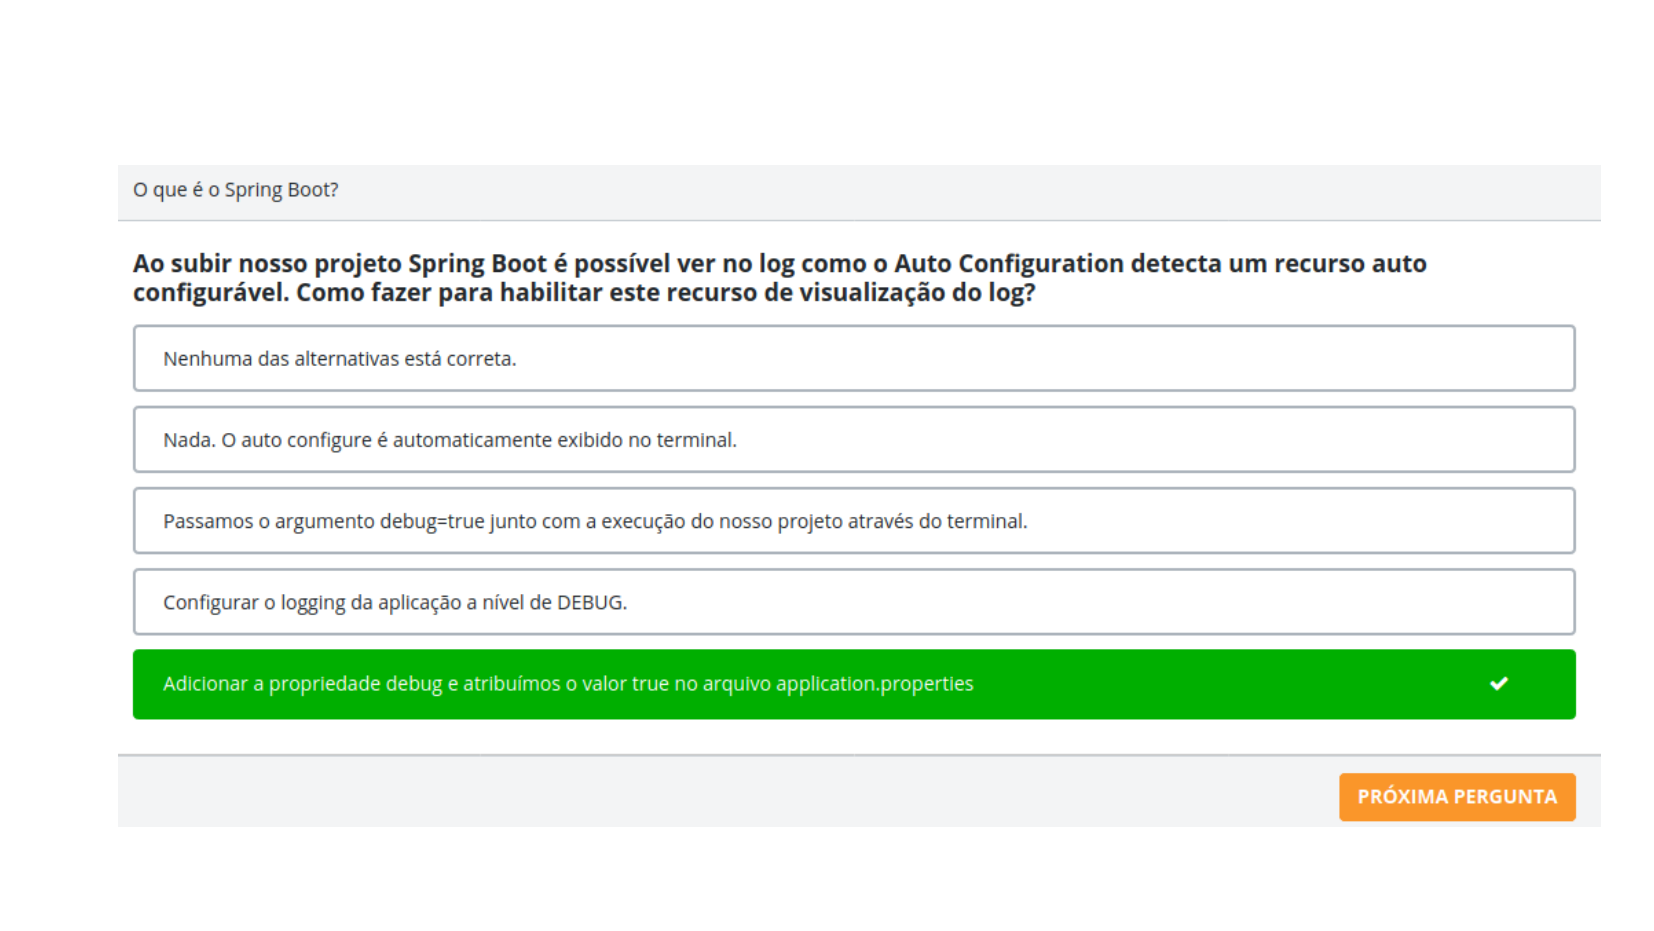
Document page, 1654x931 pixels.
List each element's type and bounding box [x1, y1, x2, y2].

picture [118, 165, 1601, 827]
